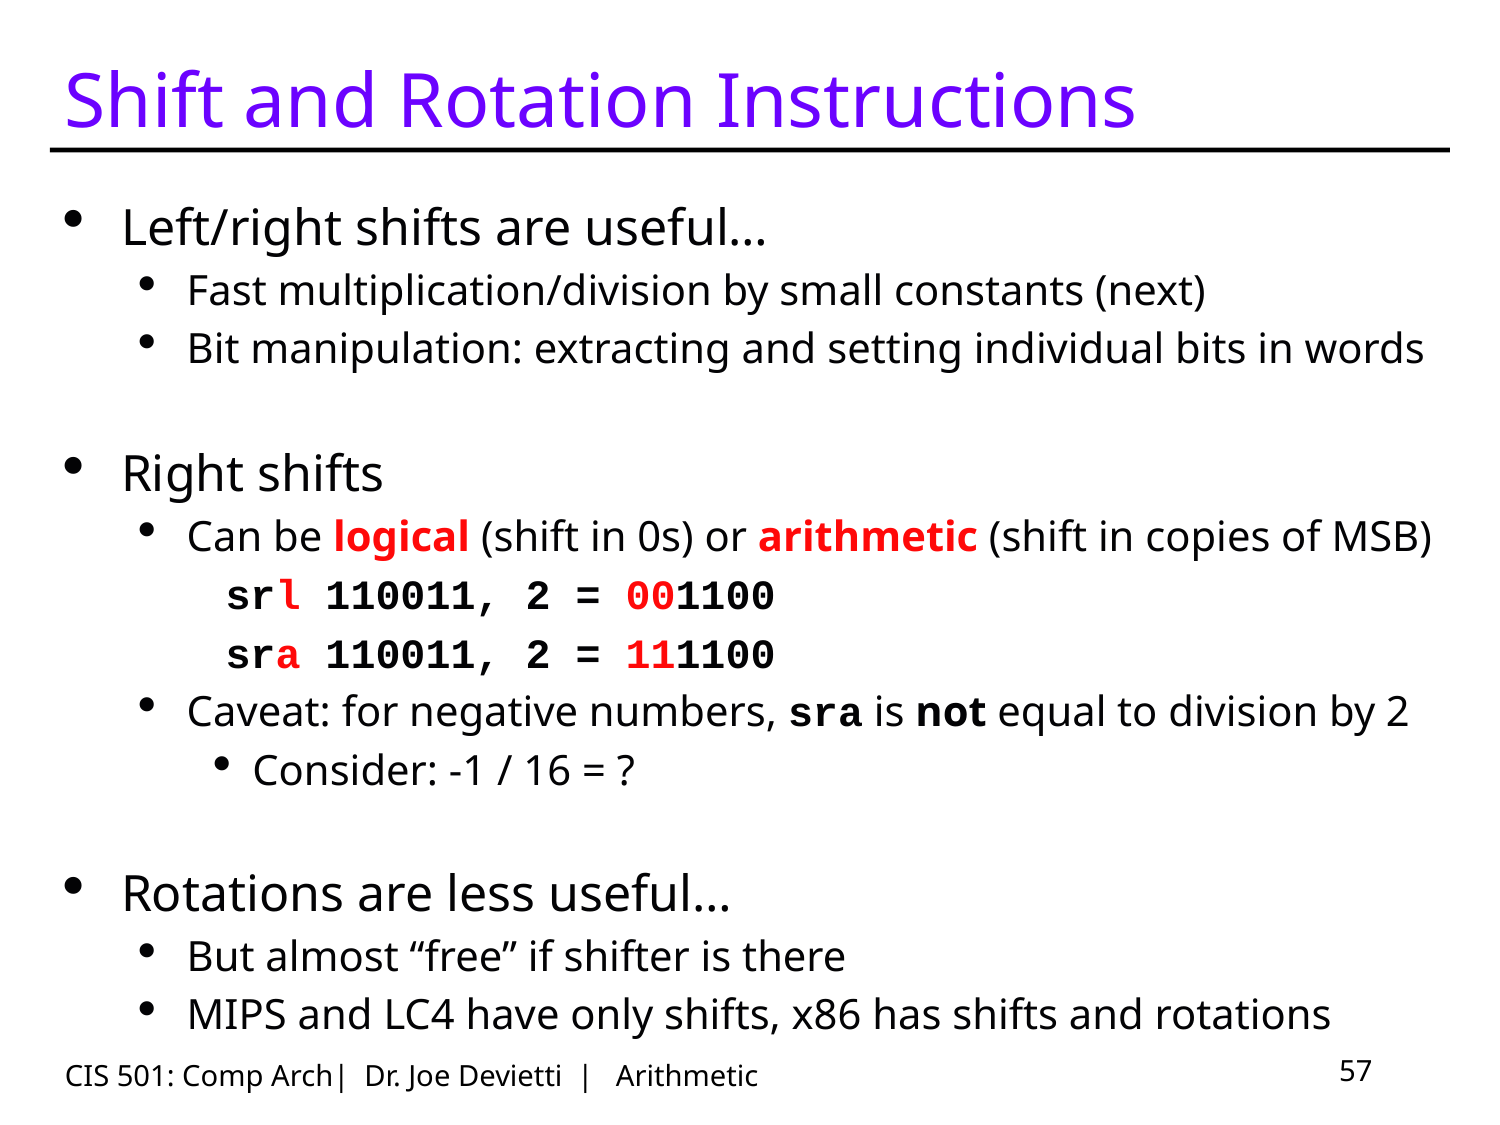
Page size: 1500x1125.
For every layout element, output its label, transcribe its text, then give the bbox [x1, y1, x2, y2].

text_box CIS 501: Comp Arch| Dr. Joe Devietti | Arithmetic [49, 1049, 988, 1100]
text_box Shift and Rotation Instructions [49, 37, 1363, 150]
text_box Left/right shifts are useful… Fast multiplication/division by small constants (next) Bit manipulation: extracting and setting individual bits in words Right shifts Can be logical (shift in 0s) or arithmetic (shift in copies of MSB) srl 110011, 2 = 001100 sra 110011, 2 = 111100 Caveat: for negative numbers, sra is not equal to division by 2 Consider: -1 / 16 = ? Rotations are less useful… But almost “free” if shifter is there MIPS and LC4 have only shifts, x86 has shifts and rotations [49, 187, 1450, 1025]
text_box <number> [1074, 1049, 1388, 1100]
